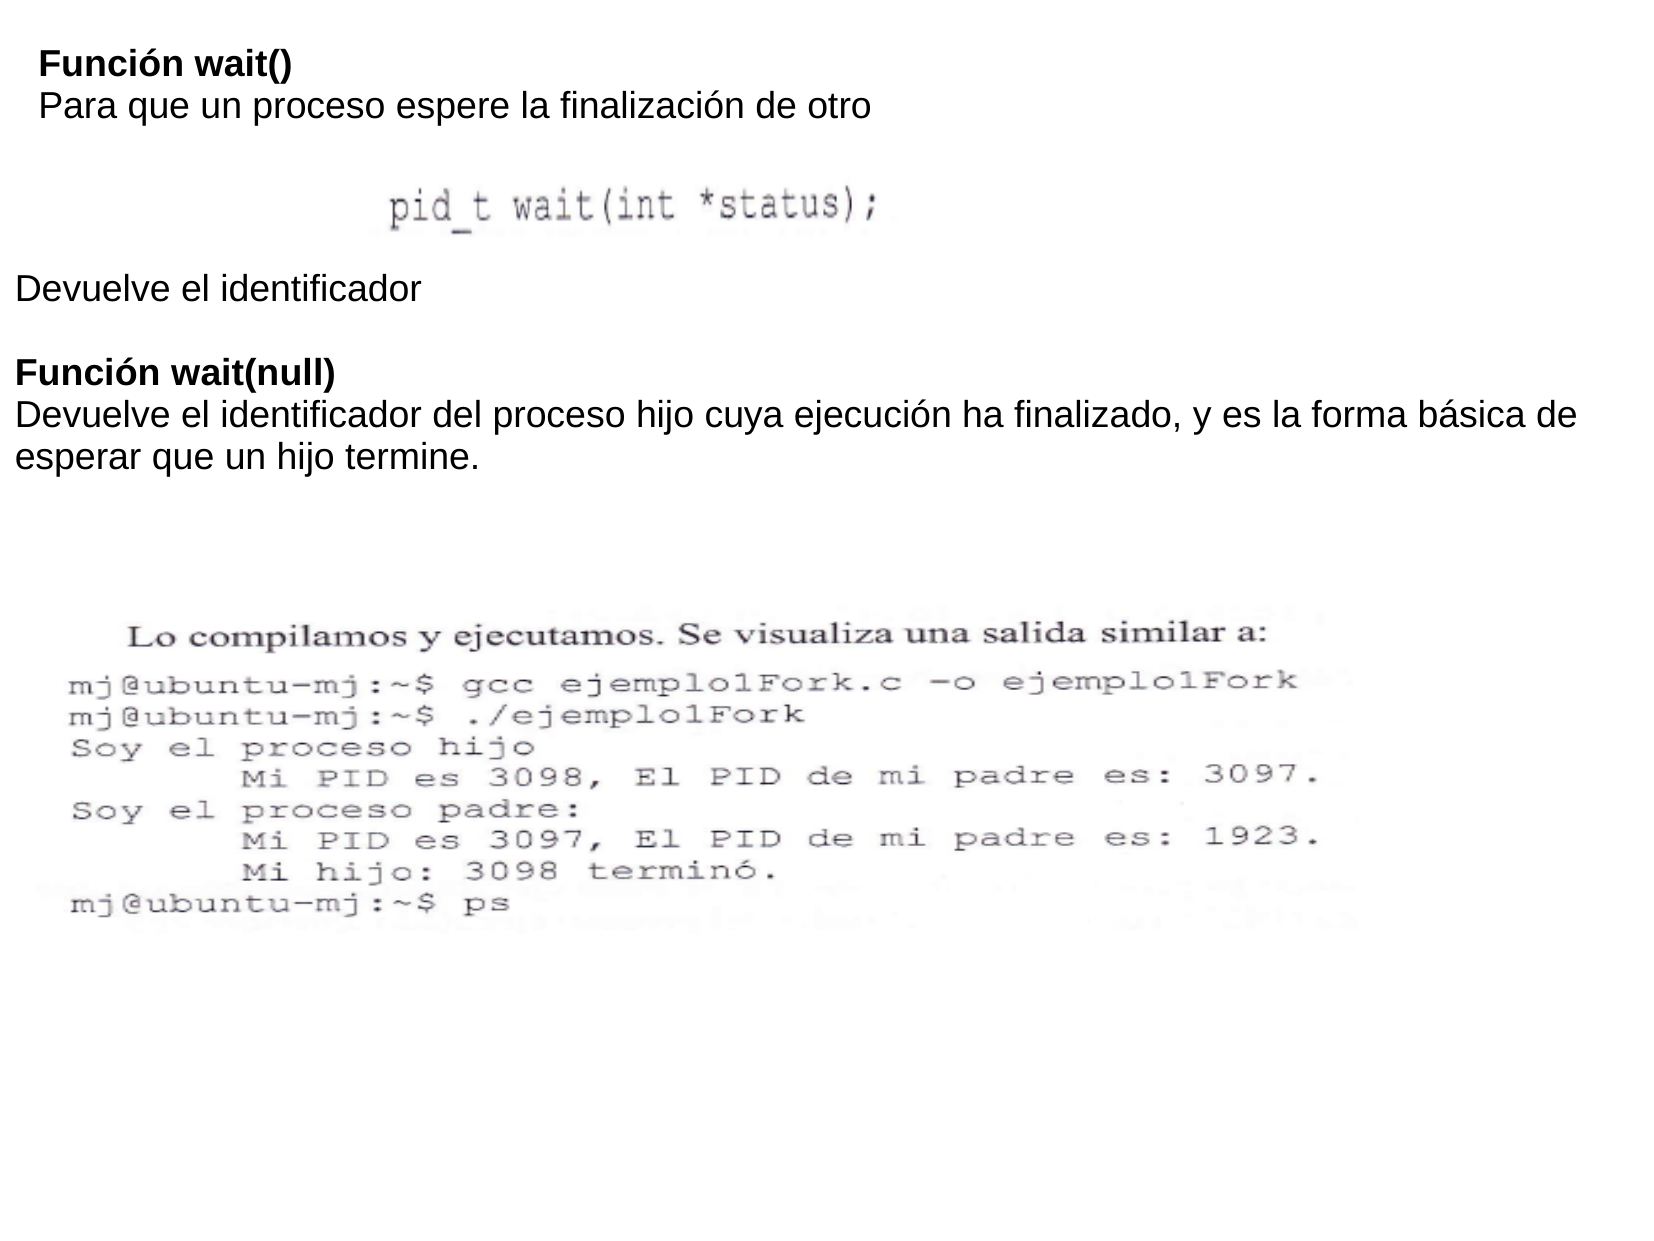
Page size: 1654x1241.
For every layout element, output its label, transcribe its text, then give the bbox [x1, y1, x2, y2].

picture [35, 602, 1359, 934]
text_box Devuelve el identificador Función wait(null) Devuelve el identificador del proceso hijo cuya ejecución ha finalizado, y es la forma básica de esperar que un hijo termine. [0, 259, 1630, 488]
picture [354, 176, 910, 237]
text_box Función wait() Para que un proceso espere la finalización de otro [23, 35, 1630, 178]
